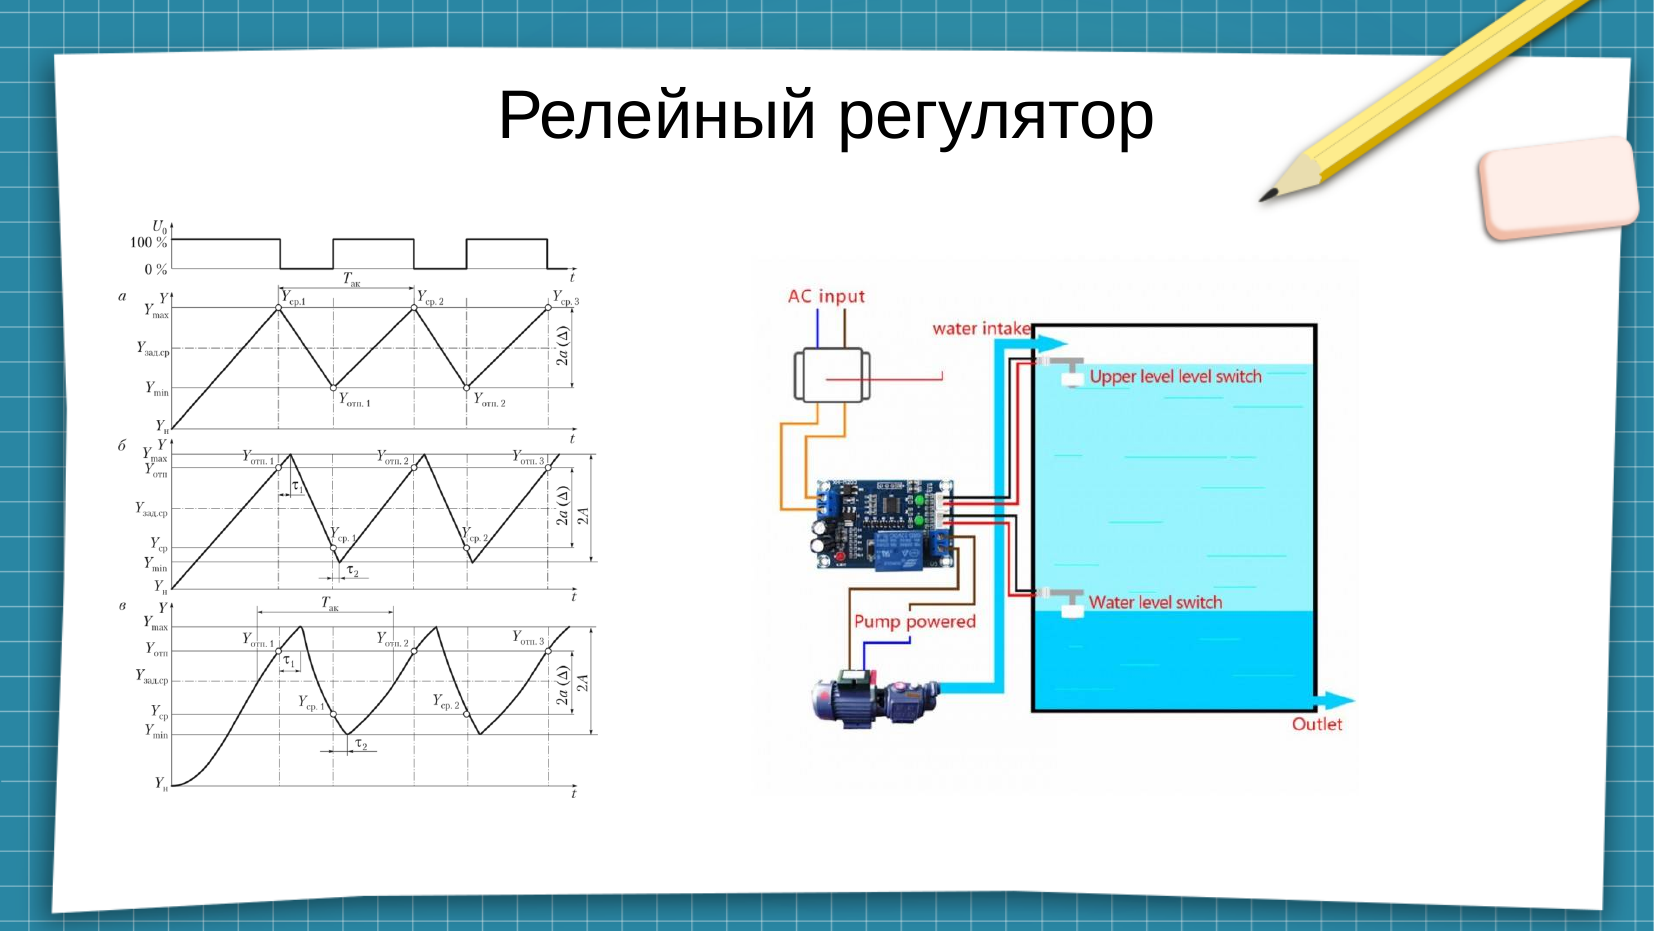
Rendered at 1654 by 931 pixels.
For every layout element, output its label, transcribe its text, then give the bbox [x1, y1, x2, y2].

picture [0, 0, 1654, 931]
title Релейный регулятор [82, 37, 1571, 193]
